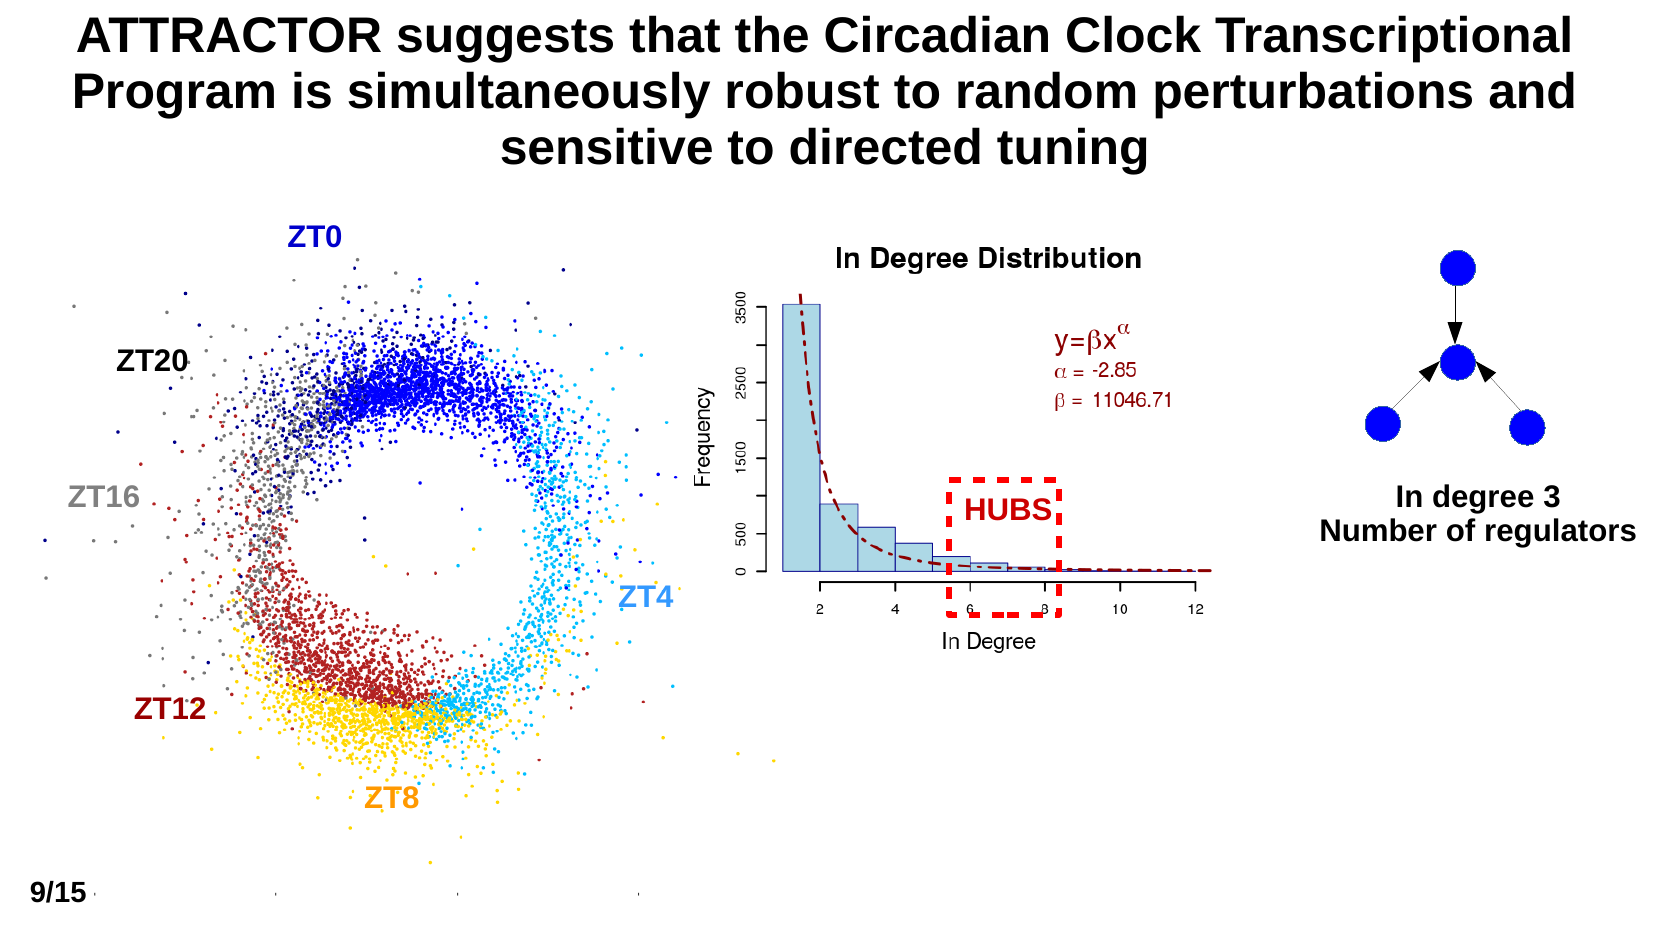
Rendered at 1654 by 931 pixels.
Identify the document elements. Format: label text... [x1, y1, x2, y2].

text_box [1440, 250, 1476, 286]
text_box [1365, 406, 1401, 442]
text_box ZT16 [52, 471, 218, 571]
text_box [949, 535, 1060, 616]
text_box ZT8 [349, 772, 515, 872]
text_box ZT12 [119, 684, 285, 783]
text_box ZT4 [603, 571, 694, 671]
text_box 9/15 [15, 840, 121, 917]
text_box [1509, 409, 1546, 446]
text_box [1440, 344, 1476, 381]
text_box ZT20 [101, 335, 267, 435]
text_box HUBS [927, 449, 1090, 535]
text_box ZT0 [272, 211, 438, 311]
title ATTRACTOR suggests that the Circadian Clock Transcriptional Program is simultaneously robust to random perturbations and sensitive to directed tuning [30, 0, 1621, 203]
text_box In degree 3 Number of regulators [1290, 471, 1654, 591]
picture [0, 221, 1248, 901]
